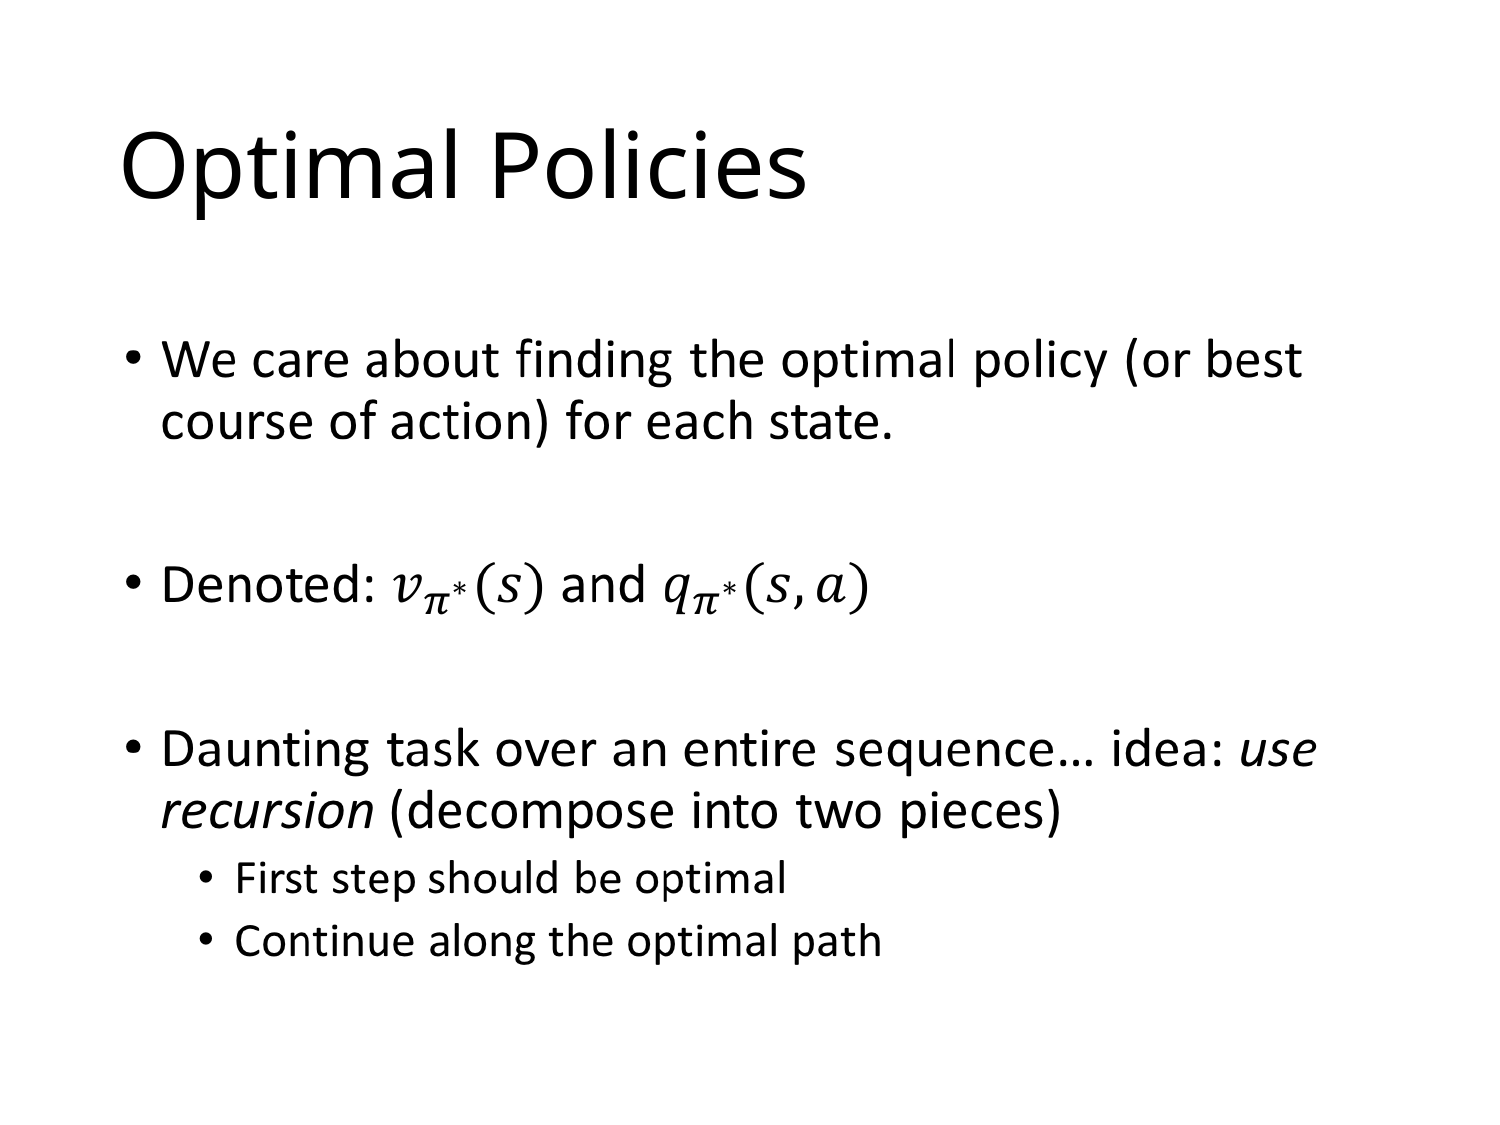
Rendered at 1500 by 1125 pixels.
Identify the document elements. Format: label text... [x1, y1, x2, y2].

list [90, 306, 1384, 1021]
title Optimal Policies [103, 59, 1397, 278]
